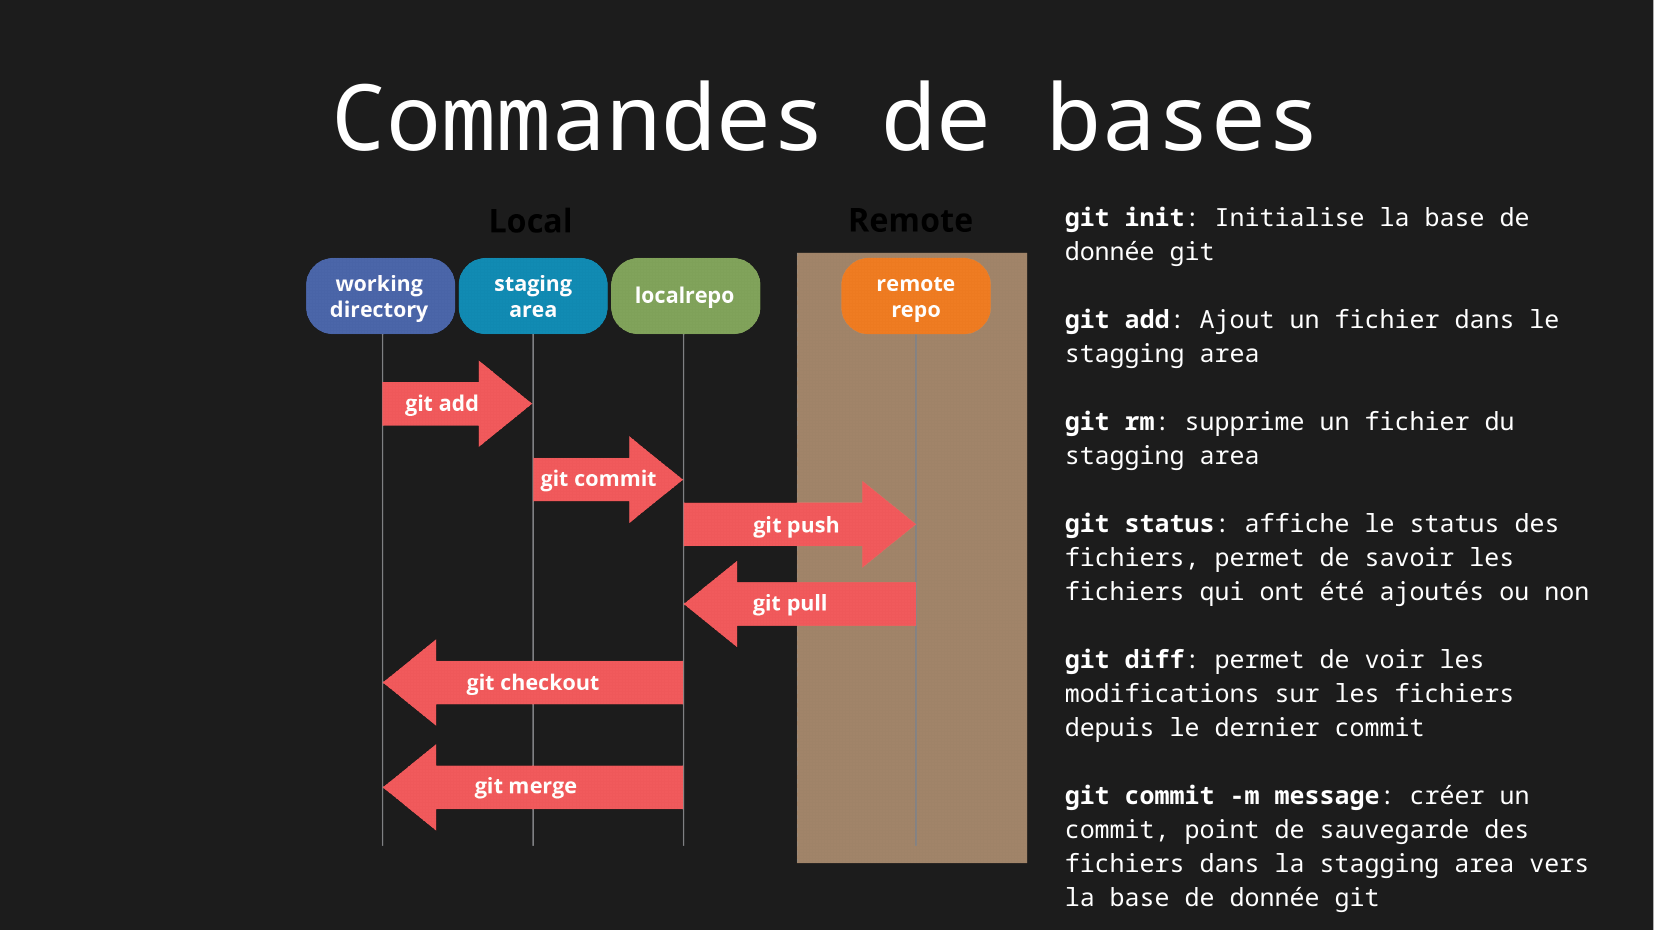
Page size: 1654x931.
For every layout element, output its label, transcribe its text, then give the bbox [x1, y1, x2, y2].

title Commandes de bases [82, 37, 1571, 193]
picture [300, 192, 1030, 877]
text_box git init: Initialise la base de donnée git git add: Ajout un fichier dans le stagging area git rm: supprime un fichier du stagging area git status: affiche le status des fichiers, permet de savoir les fichiers qui ont été ajoutés ou non git diff: permet de voir les modifications sur les fichiers depuis le dernier commit git commit -m message: créer un commit, point de sauvegarde des fichiers dans la stagging area vers la base de donnée git [1050, 192, 1613, 864]
